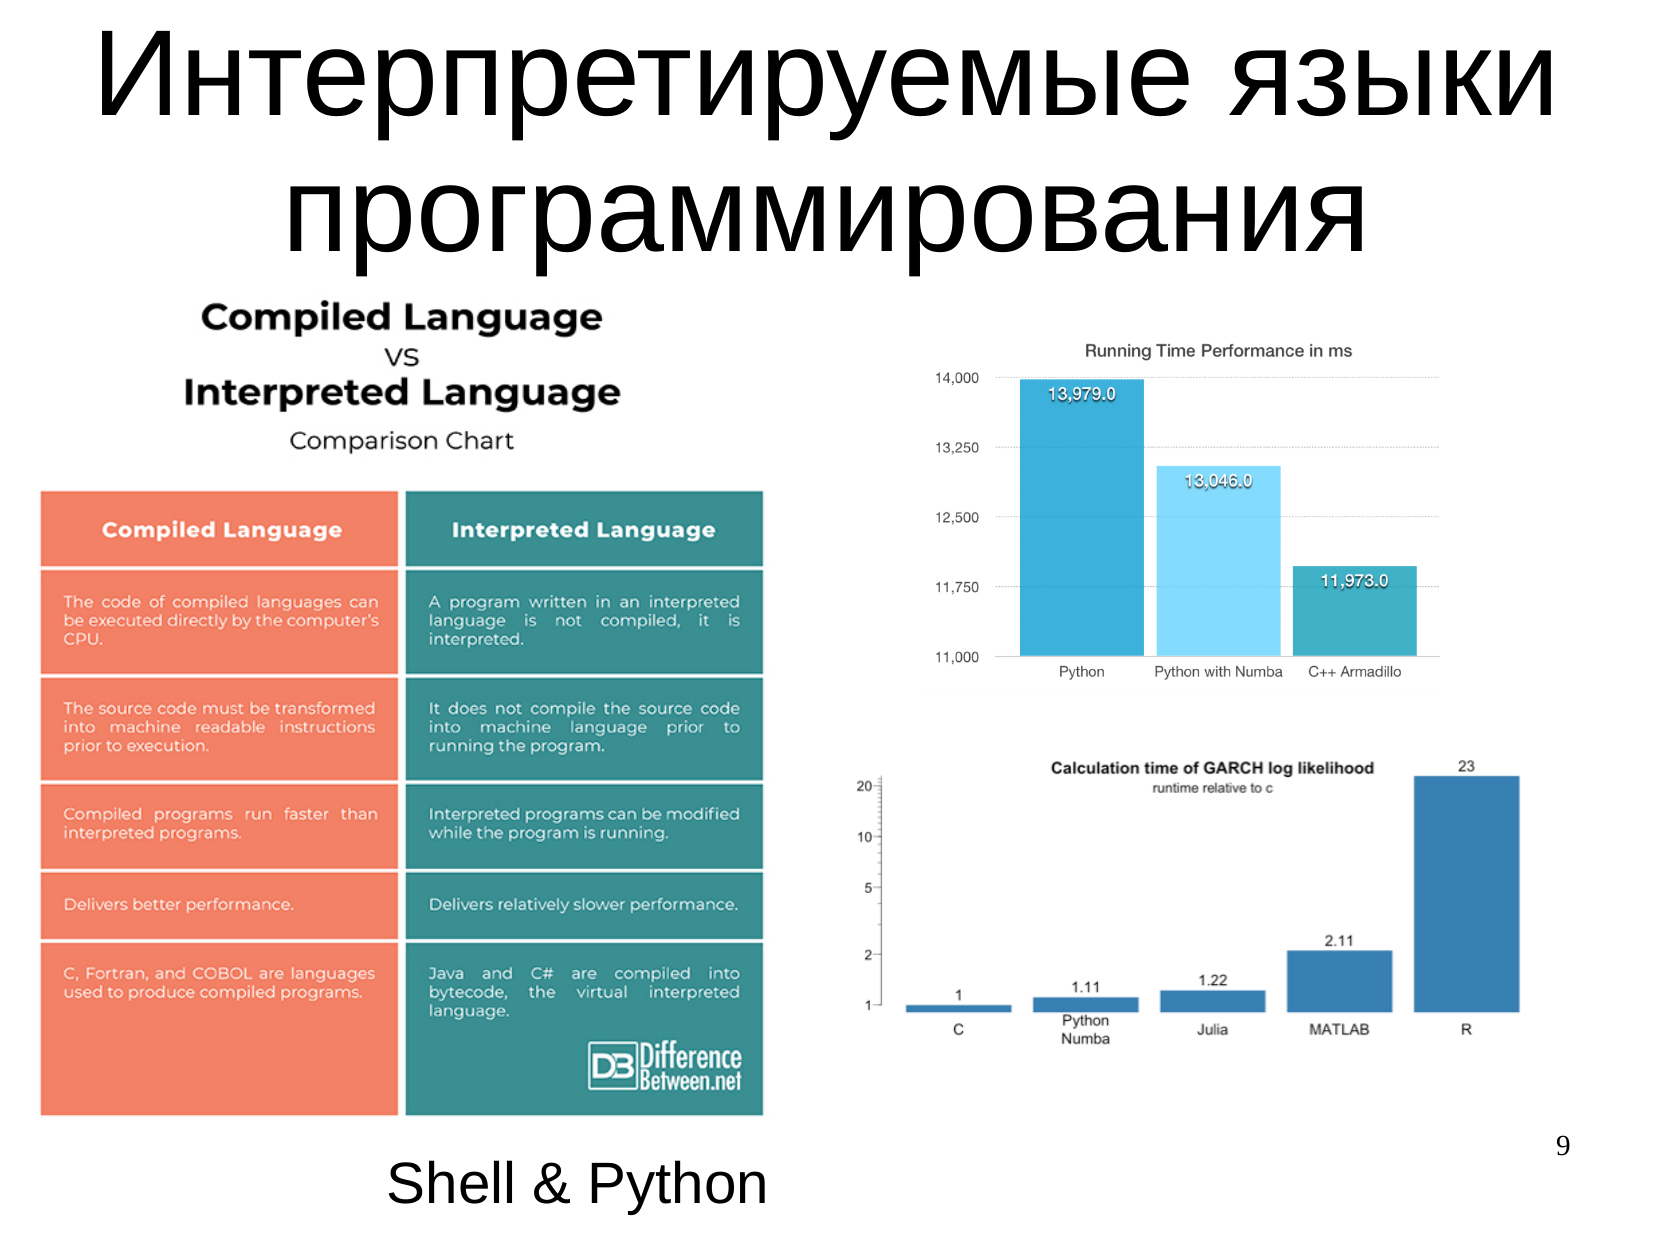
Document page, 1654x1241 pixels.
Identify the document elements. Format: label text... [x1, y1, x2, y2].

picture [33, 250, 771, 1123]
picture [845, 740, 1531, 1056]
picture [915, 330, 1441, 697]
title Интерпретируемые языки программирования [82, 4, 1571, 278]
text_box Shell & Python [372, 1143, 785, 1224]
